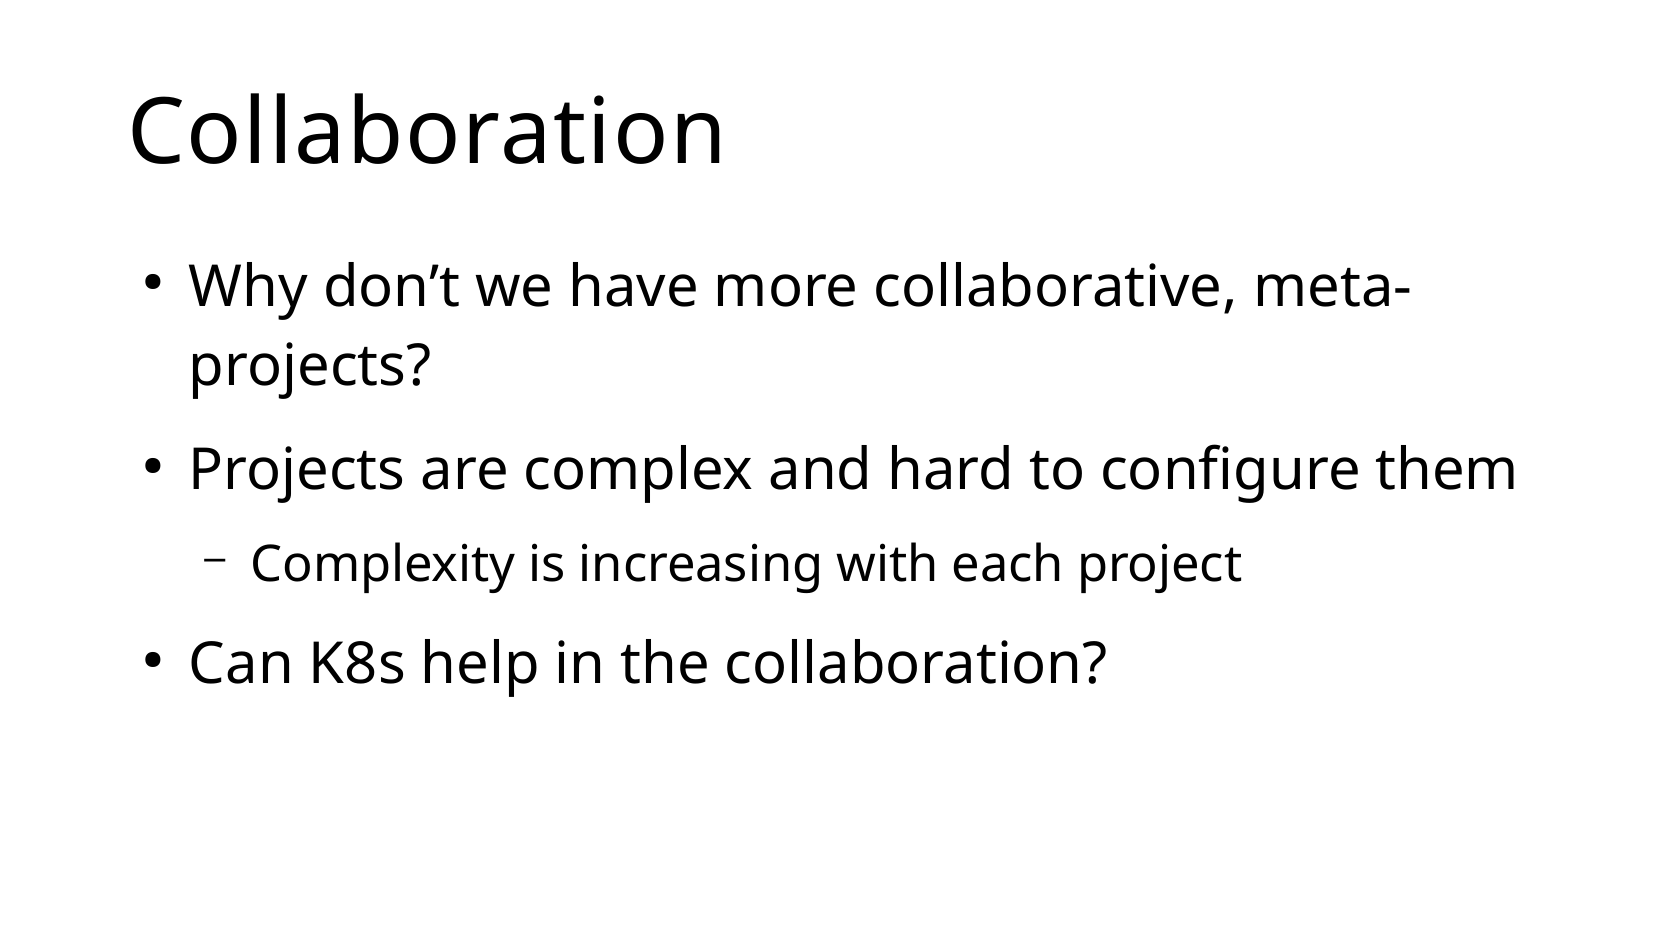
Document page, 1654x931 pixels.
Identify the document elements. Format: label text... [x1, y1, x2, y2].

list Why don’t we have more collaborative, meta-projects? Projects are complex and hard to configure them Complexity is increasing with each project Can K8s help in the collaboration? [127, 244, 1527, 784]
title Collaboration [127, 69, 1654, 187]
